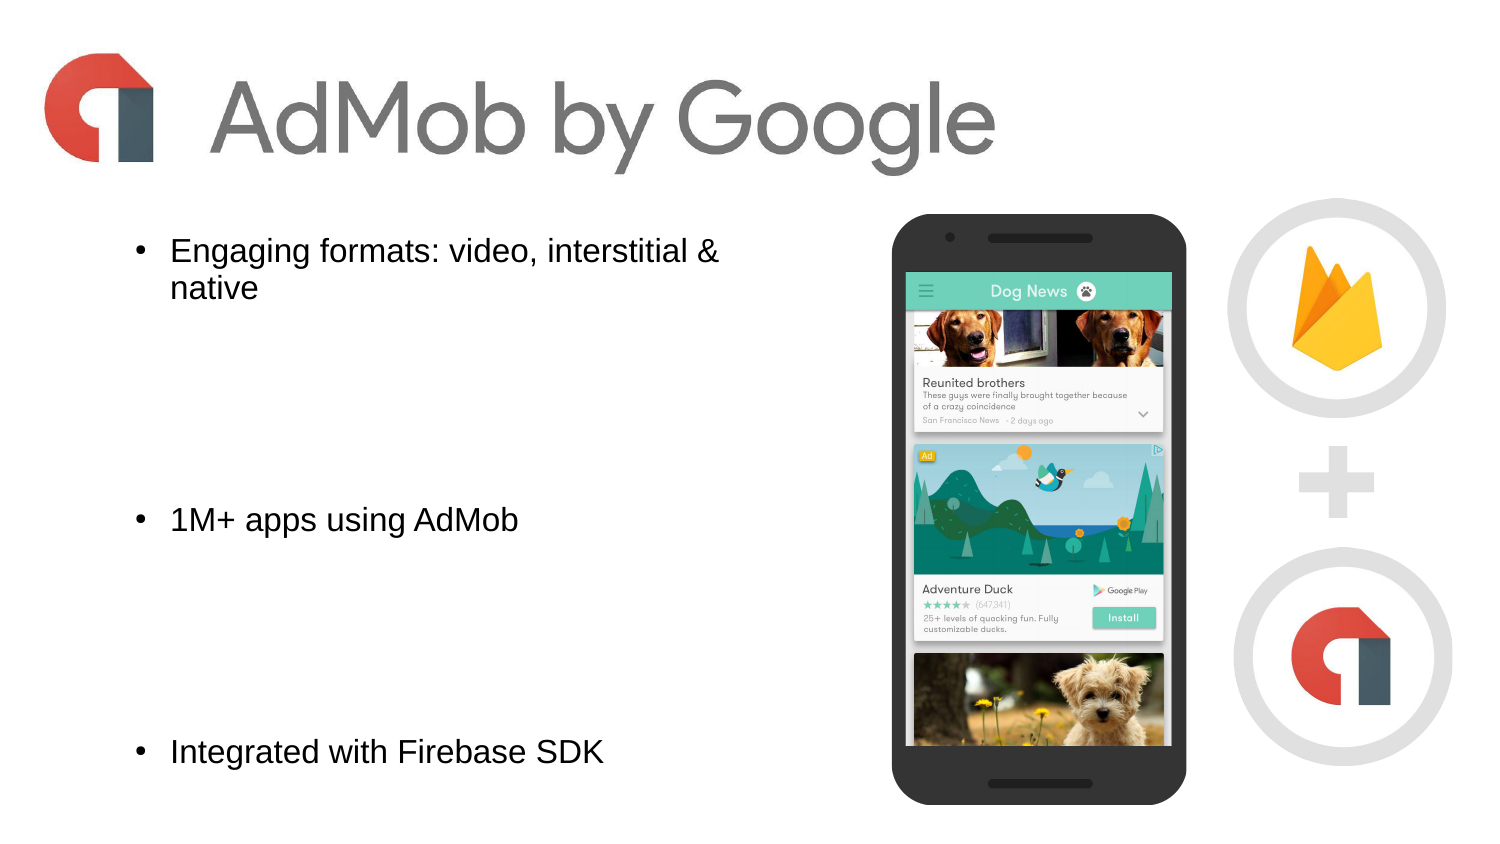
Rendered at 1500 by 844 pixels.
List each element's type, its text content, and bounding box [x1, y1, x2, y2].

text_box Engaging formats: video, interstitial & native 1M+ apps using AdMob Integrated with Firebase SDK [120, 225, 766, 778]
text_box [0, 0, 1500, 843]
